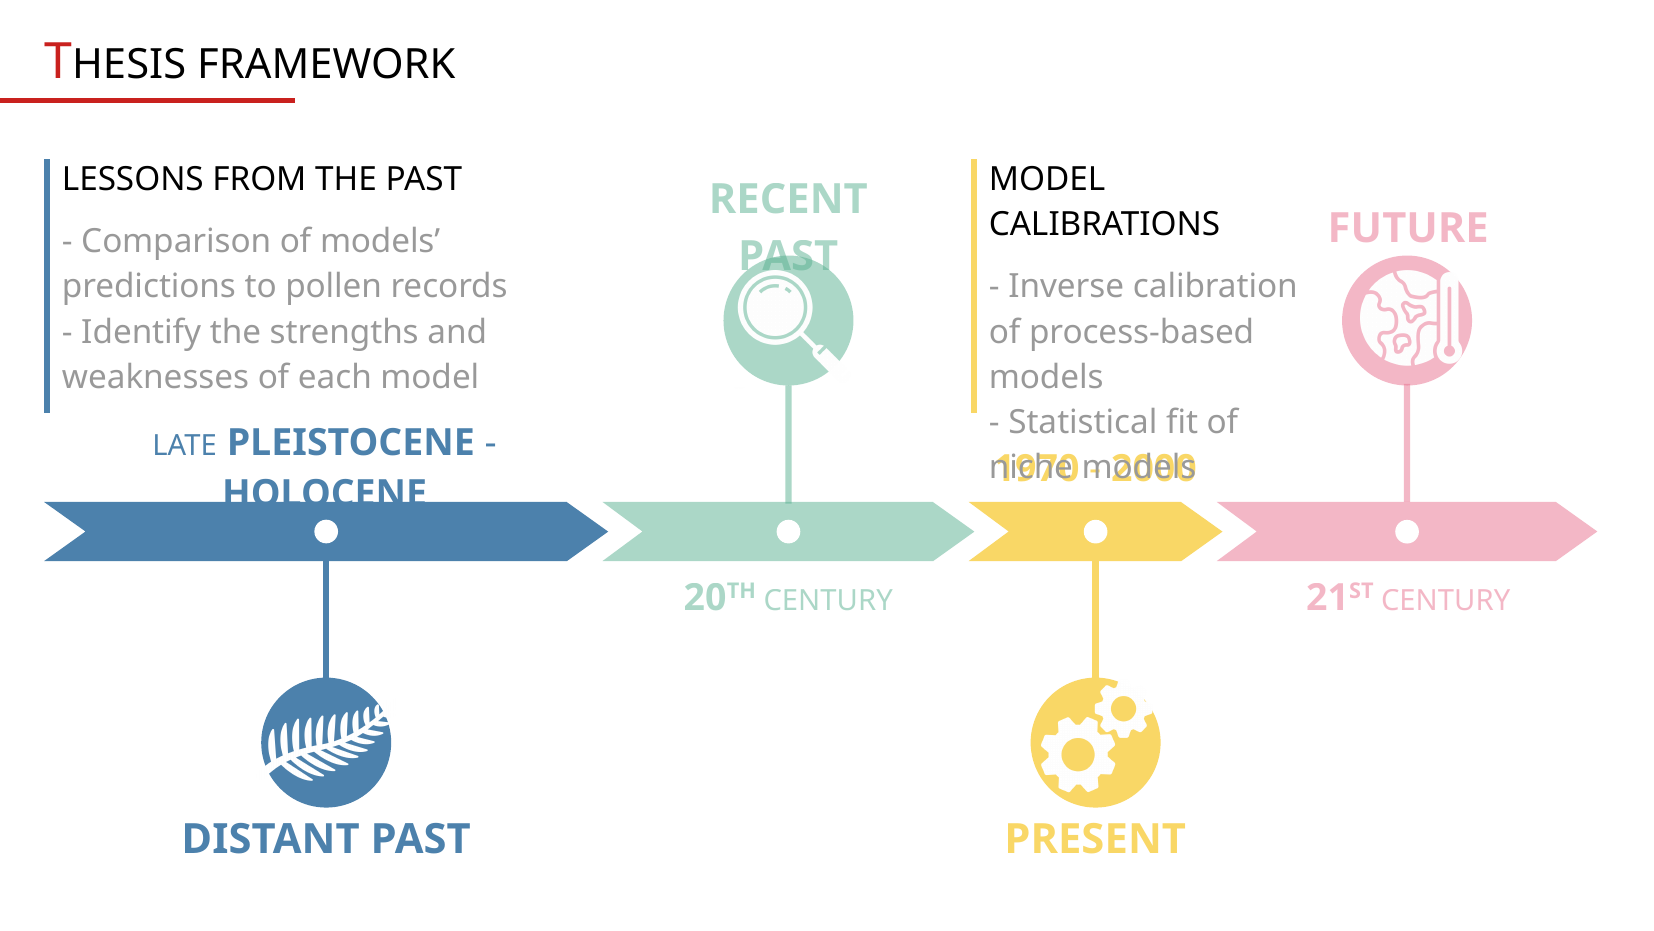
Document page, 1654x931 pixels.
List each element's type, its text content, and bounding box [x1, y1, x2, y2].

text_box [811, 259, 823, 267]
text_box [786, 256, 806, 267]
text_box RECENT past [643, 196, 933, 256]
text_box 1970 - 2000 [950, 437, 1241, 497]
text_box Model calibrationS - Inverse calibration of process-based models - Statistical fit of niche models [974, 147, 1329, 384]
text_box [1468, 297, 1473, 344]
text_box Late Pleistocene - Holocene [58, 437, 591, 497]
text_box THESIS FRAMEWORK [29, 0, 1625, 119]
text_box [602, 501, 975, 562]
text_box [751, 259, 766, 267]
text_box 20th century [602, 566, 975, 626]
picture [1352, 264, 1468, 377]
text_box 21St century [1263, 566, 1554, 626]
text_box DISTANT PAST [148, 807, 504, 867]
text_box FUTURE [1329, 196, 1554, 256]
text_box Lessons from the past - Comparison of models’ predictions to pollen records - Identify the strengths and weaknesses of each model [47, 147, 591, 414]
picture [720, 267, 868, 415]
picture [1030, 671, 1164, 811]
text_box [968, 501, 1223, 562]
picture [247, 689, 408, 800]
text_box [289, 677, 363, 689]
text_box [1374, 377, 1440, 386]
text_box [1342, 286, 1352, 356]
text_box [295, 800, 357, 807]
text_box [1374, 256, 1440, 264]
text_box PREsent [950, 807, 1241, 867]
text_box [770, 263, 783, 267]
text_box [1216, 501, 1598, 562]
text_box [44, 501, 609, 562]
